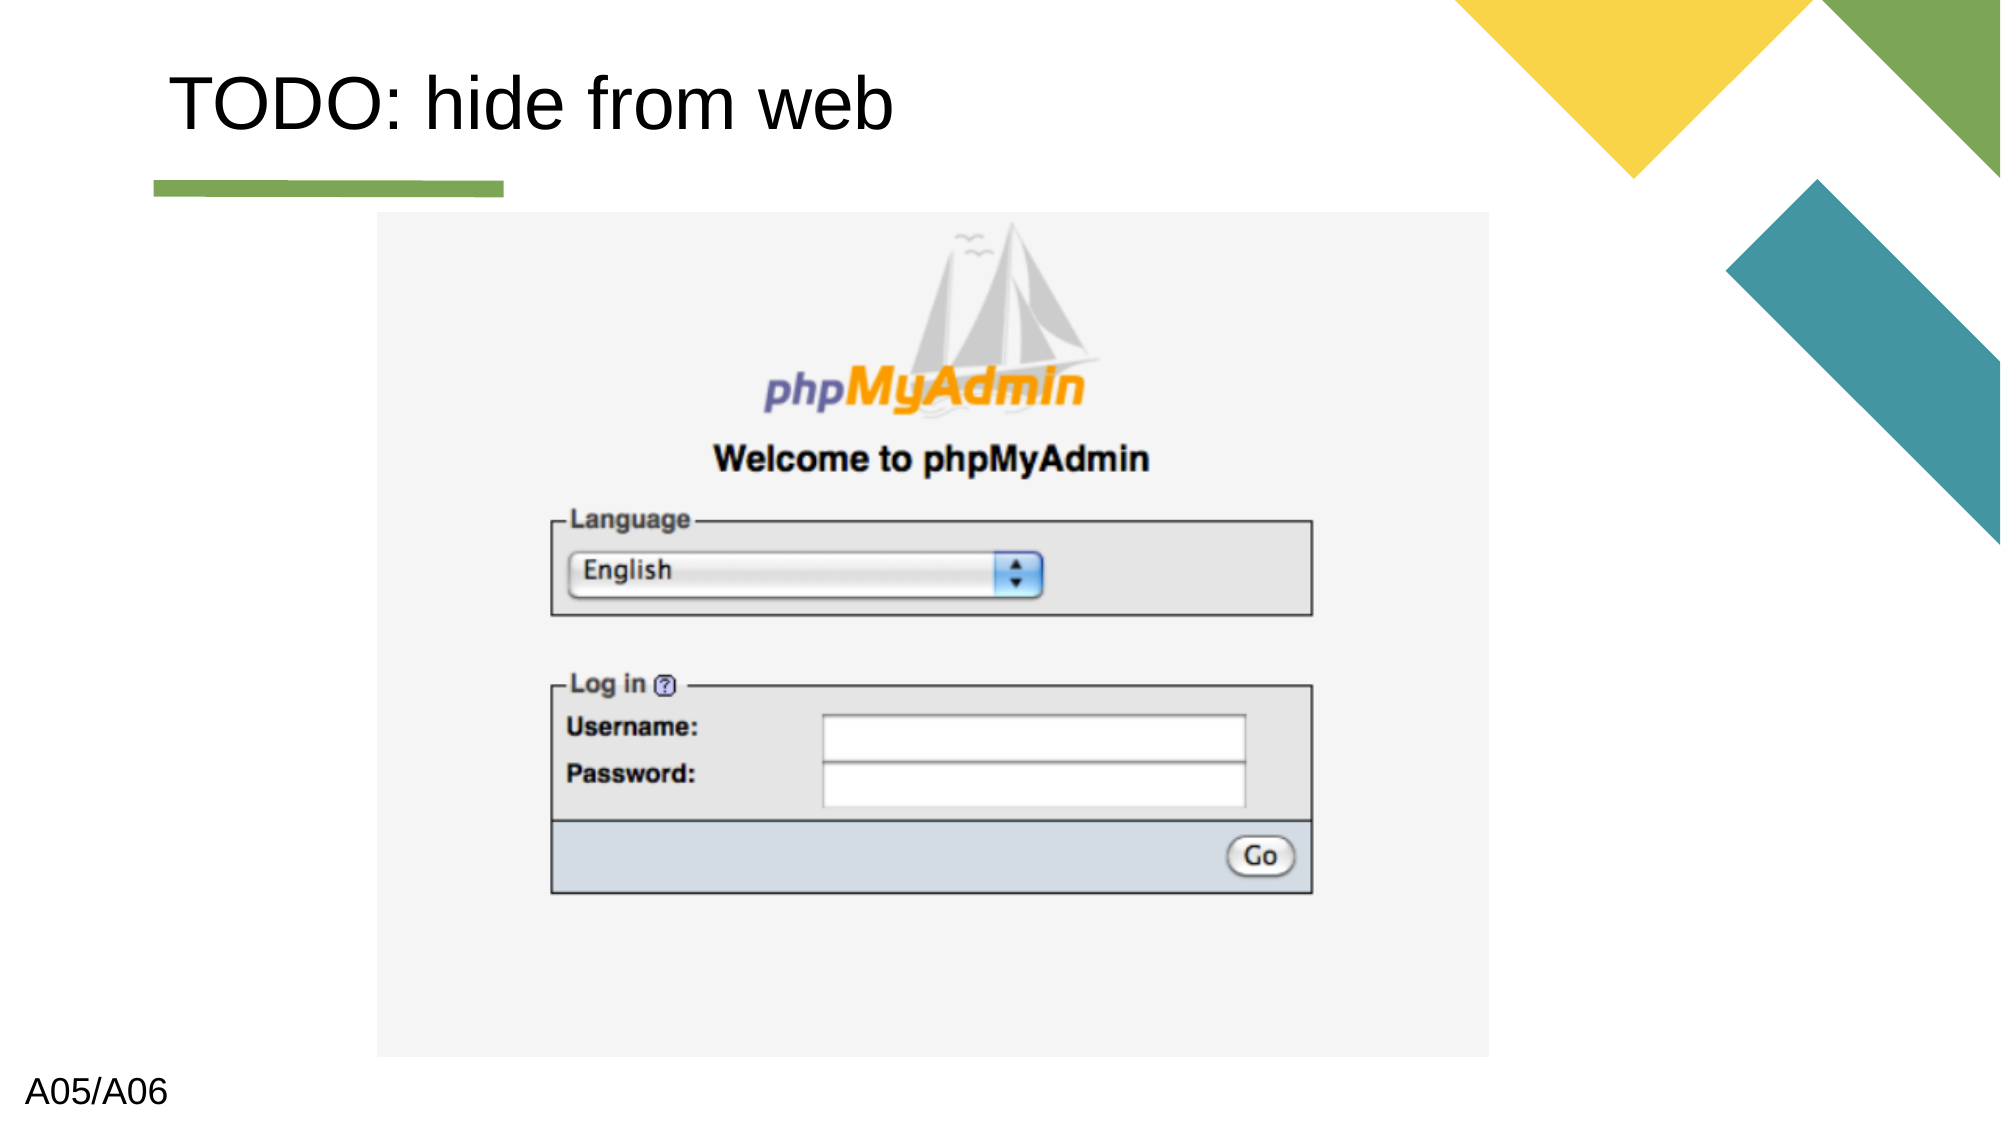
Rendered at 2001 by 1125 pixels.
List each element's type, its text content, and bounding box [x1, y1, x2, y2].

text_box TODO: hide from web [153, 54, 912, 154]
picture [377, 212, 1489, 1057]
text_box A05/A06 [10, 1062, 184, 1120]
